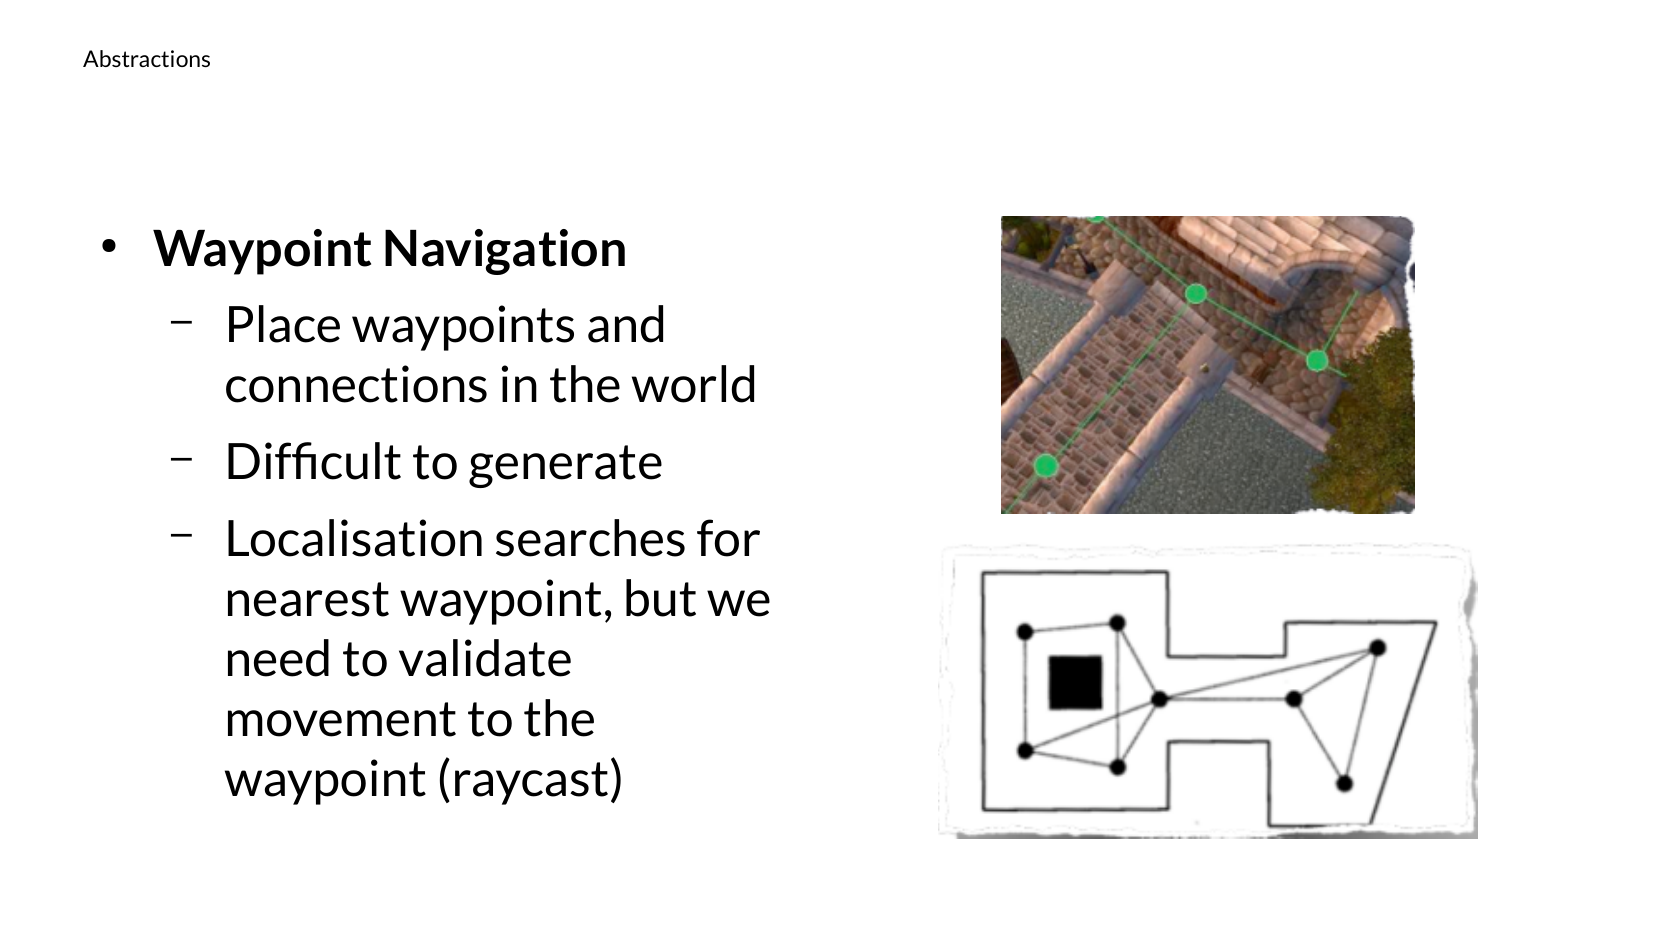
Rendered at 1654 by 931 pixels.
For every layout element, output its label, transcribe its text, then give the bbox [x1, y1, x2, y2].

picture [1001, 216, 1415, 514]
picture [938, 541, 1478, 839]
title Abstractions [83, 0, 1571, 119]
list Waypoint Navigation Place waypoints and connections in the world Difficult to generate Localisation searches for nearest waypoint, but we need to validate movement to the waypoint (raycast) [82, 217, 809, 839]
